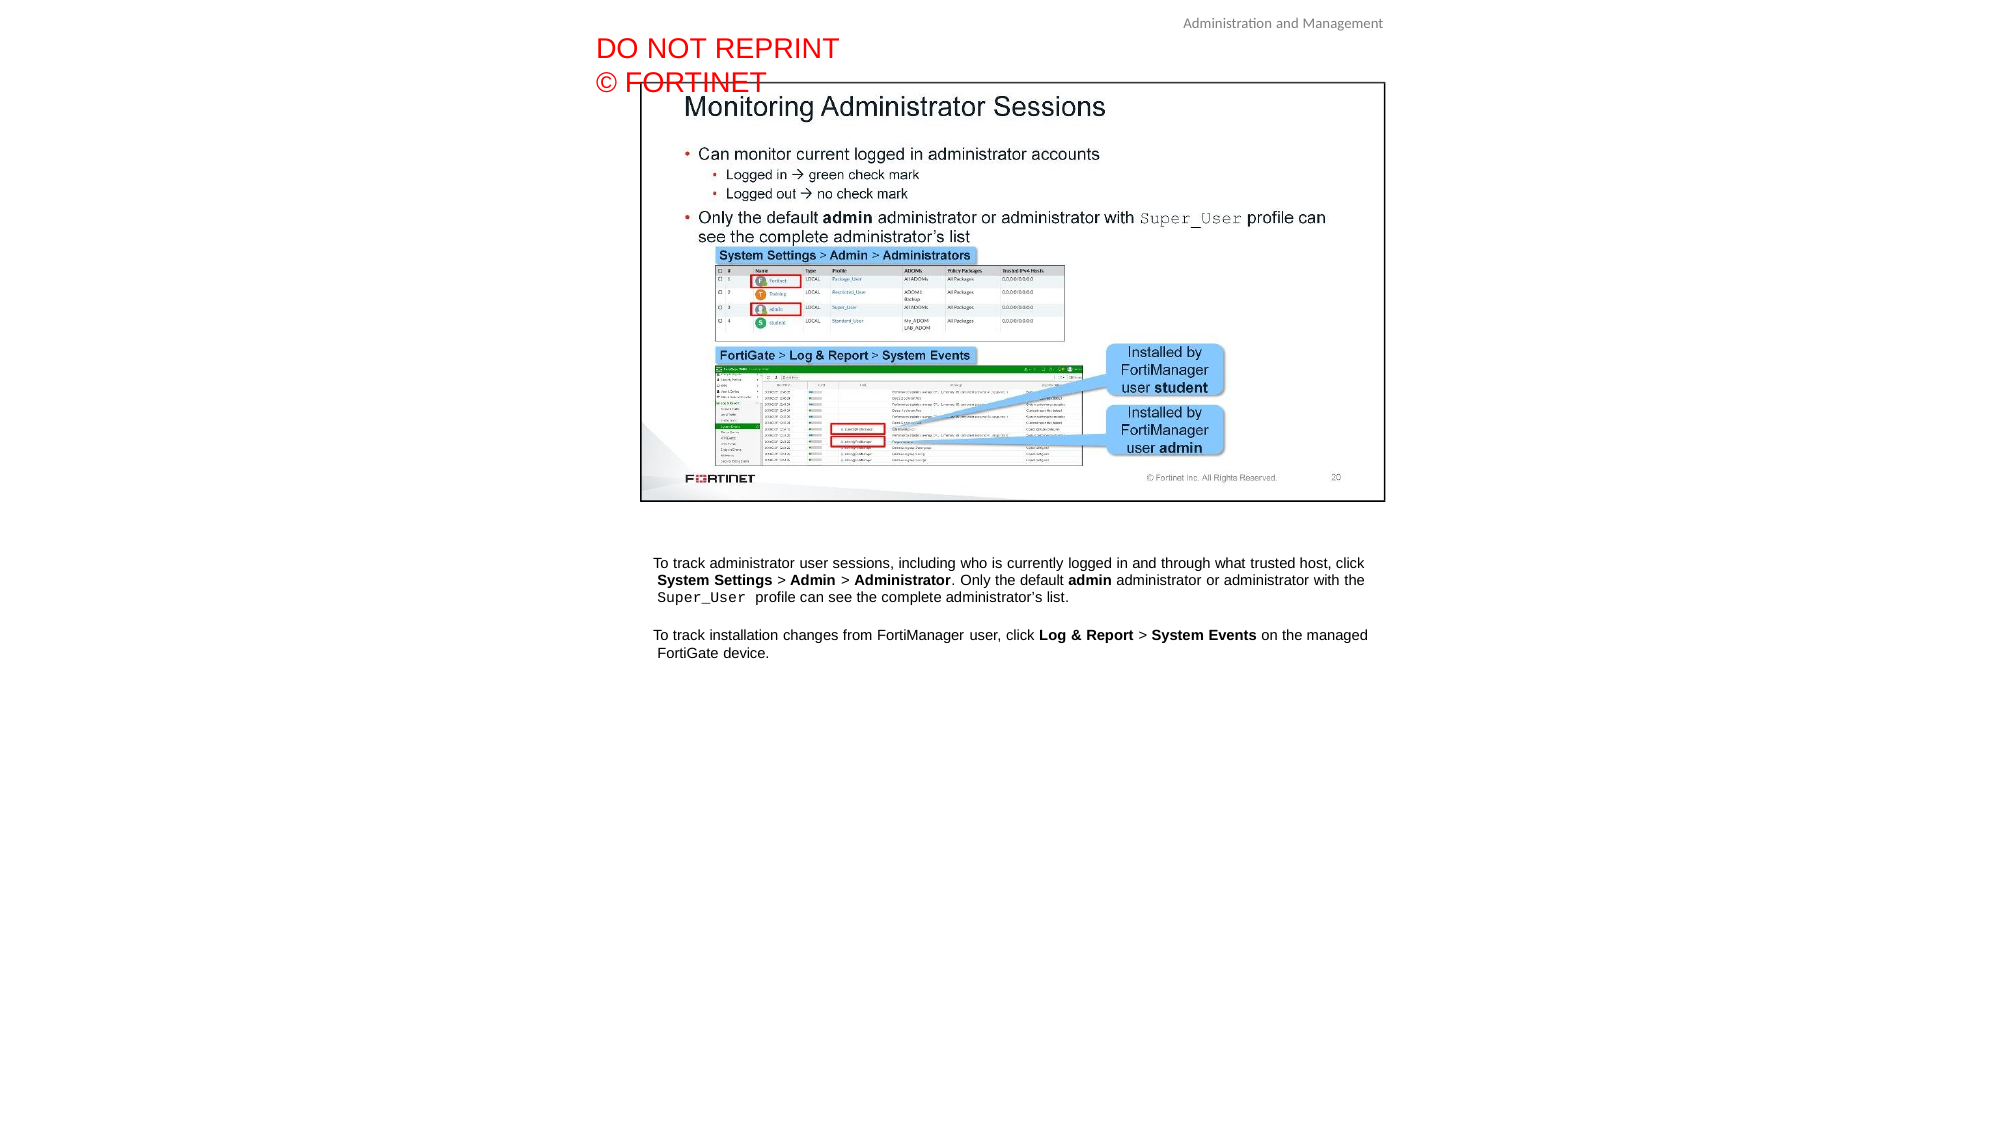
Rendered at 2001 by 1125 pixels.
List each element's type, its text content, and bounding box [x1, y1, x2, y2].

picture [642, 92, 1345, 500]
text_box Administration and Management [1181, 11, 1386, 32]
text_box To track administrator user sessions, including who is currently logged in and through what trusted host, click System Settings > Admin > Administrator. Only the default admin administrator or administrator with the Super_User profile can see the complete administrator’s list. To track installation changes from FortiManager user, click Log & Report > System Events on the managed FortiGate device. [651, 552, 1371, 663]
text_box DO NOT REPRINT © FORTINET [594, 28, 841, 98]
text_box [640, 81, 1386, 502]
